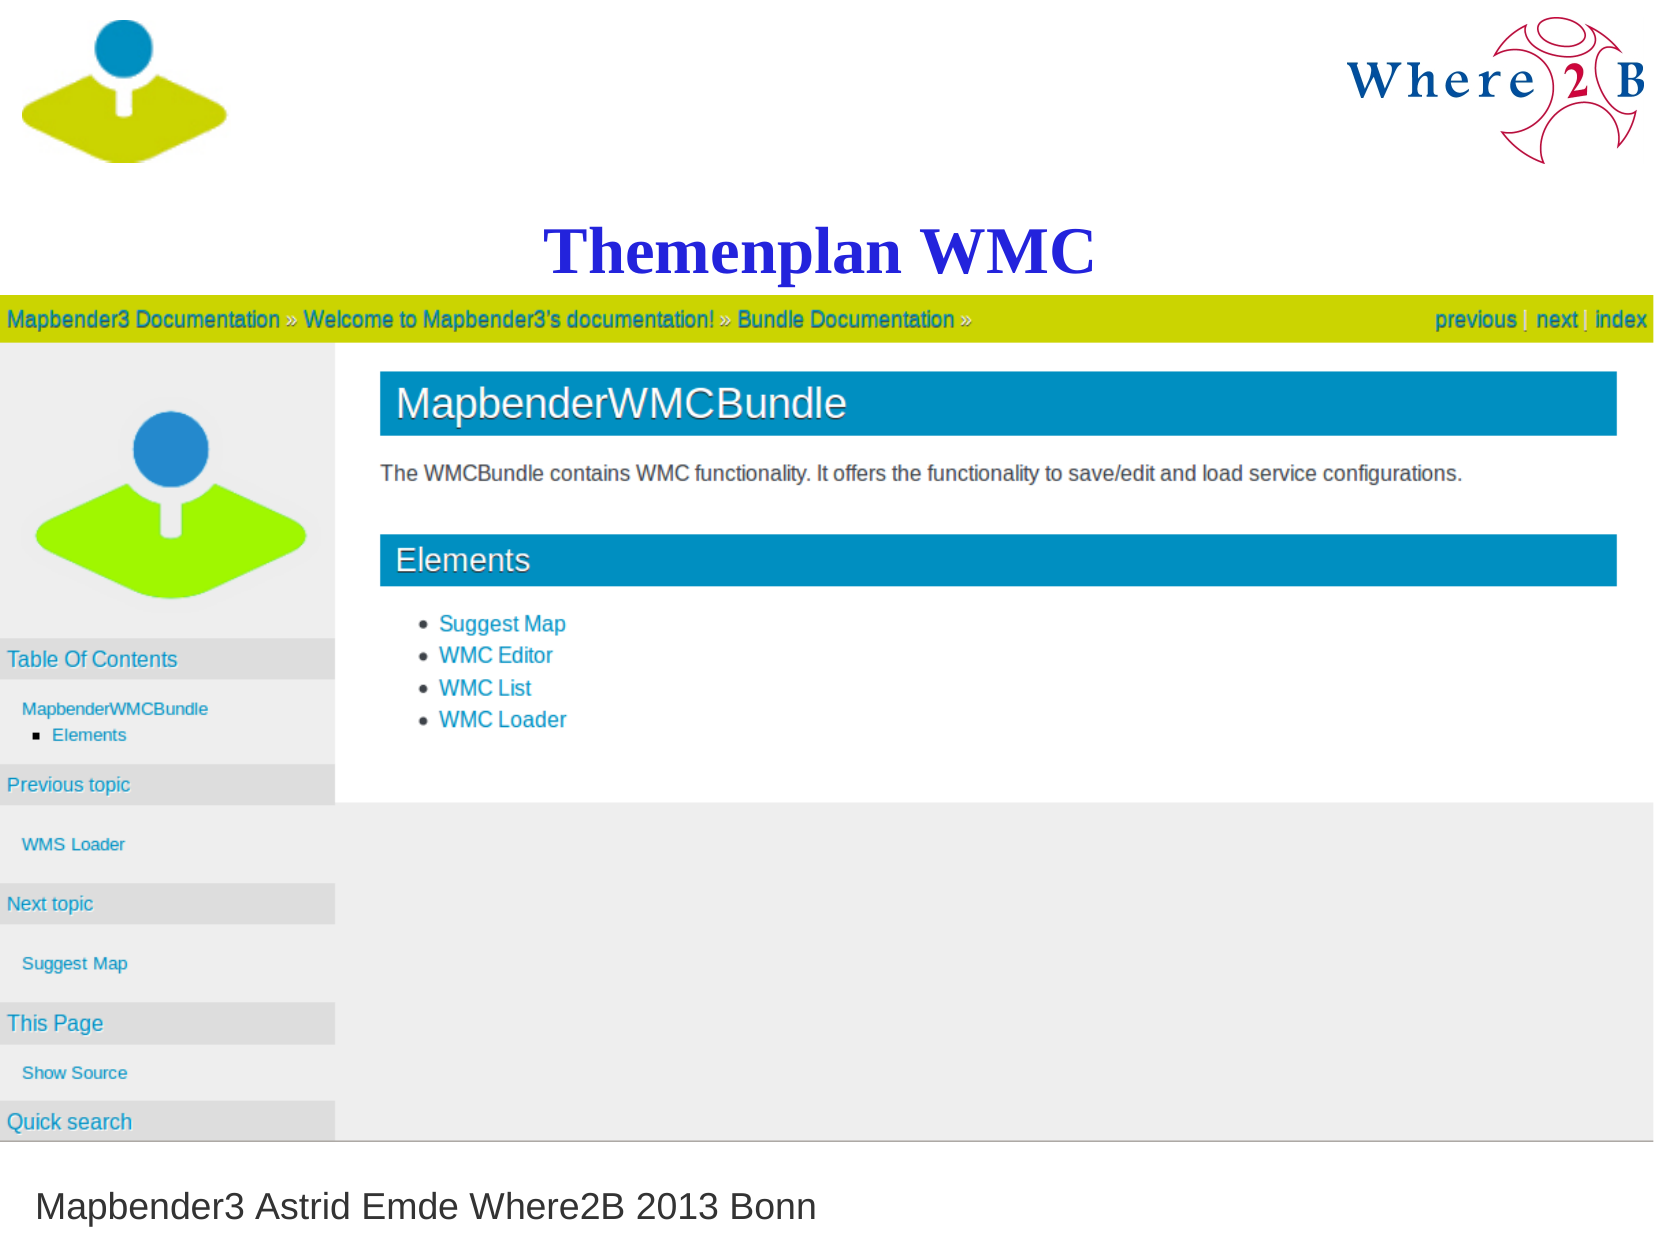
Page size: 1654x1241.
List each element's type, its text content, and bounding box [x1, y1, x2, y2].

picture [1347, 17, 1644, 164]
picture [0, 295, 1654, 1142]
title Themenplan WMC [76, 177, 1565, 295]
picture [22, 20, 231, 163]
